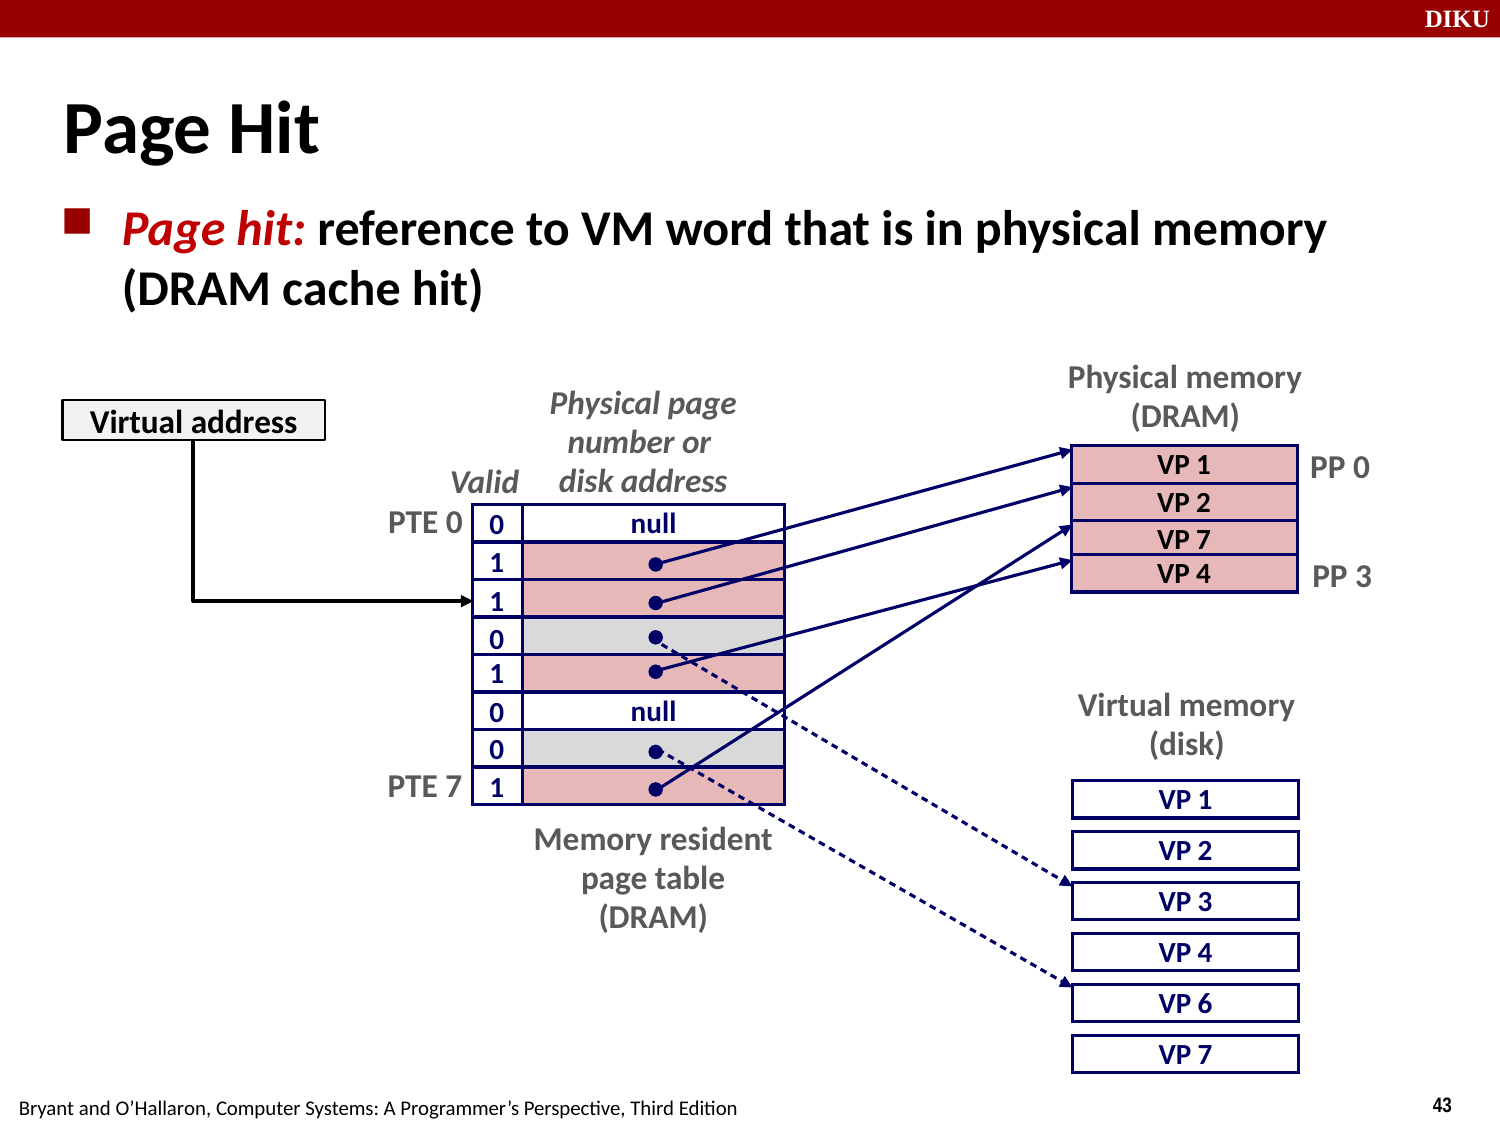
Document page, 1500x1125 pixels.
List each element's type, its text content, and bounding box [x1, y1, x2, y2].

text_box VP 1 [1072, 780, 1299, 819]
text_box VP 4 [1072, 933, 1299, 971]
text_box VP 2 [1072, 831, 1299, 869]
text_box VP 4 [1071, 554, 1297, 593]
text_box [524, 730, 785, 805]
text_box null [524, 693, 785, 730]
text_box VP 3 [1072, 882, 1299, 920]
text_box PP 0 [1295, 439, 1385, 495]
text_box null [756, 711, 785, 730]
text_box PP 3 [1297, 548, 1387, 604]
text_box Page hit: reference to VM word that is in physical memory (DRAM cache hit) [50, 188, 1414, 288]
text_box PTE 7 [372, 758, 477, 814]
text_box VP 7 [1071, 521, 1298, 554]
text_box 0 [493, 633, 500, 646]
text_box 1 [474, 537, 519, 576]
text_box 1 [477, 775, 519, 814]
text_box 1 [474, 576, 519, 627]
text_box VP 1 [1071, 445, 1298, 484]
text_box Virtual address [62, 399, 325, 440]
text_box Valid [434, 454, 548, 510]
text_box Memory resident page table (DRAM) [518, 811, 788, 945]
text_box Virtual memory (disk) [1063, 677, 1311, 772]
text_box Physical page number or disk address [534, 374, 752, 509]
text_box Page Hit [48, 59, 1408, 188]
text_box [524, 542, 785, 693]
text_box null [524, 504, 785, 542]
text_box VP 7 [1072, 1035, 1299, 1073]
text_box 0 [474, 627, 519, 648]
text_box VP 2 [1071, 484, 1298, 521]
text_box PTE 0 [373, 493, 478, 549]
text_box null [747, 531, 785, 542]
text_box 0 [474, 724, 519, 775]
text_box 0 [474, 687, 519, 724]
text_box Physical memory (DRAM) [1053, 349, 1318, 445]
text_box VP 6 [1072, 984, 1299, 1022]
text_box 1 [474, 648, 519, 687]
text_box 0 [478, 499, 519, 537]
